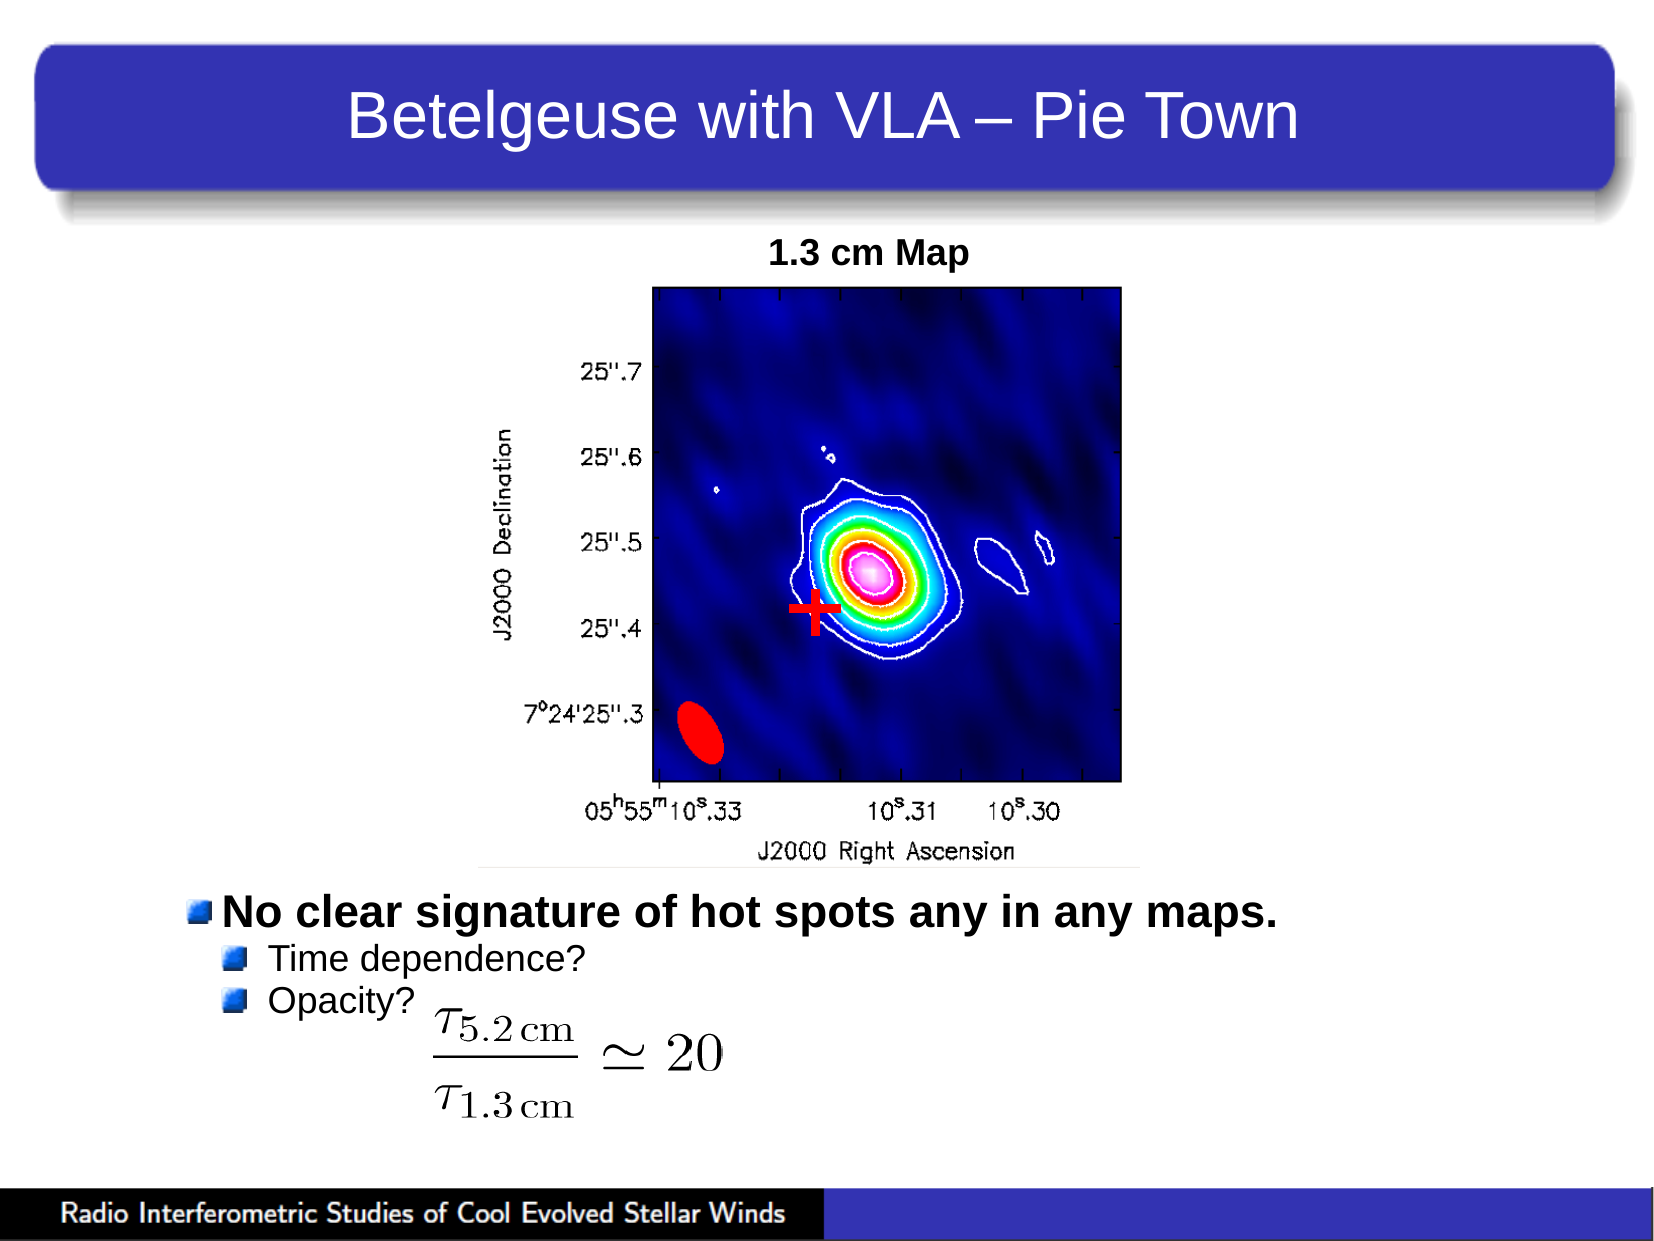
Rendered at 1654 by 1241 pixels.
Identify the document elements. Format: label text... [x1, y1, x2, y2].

text_box No clear signature of hot spots any in any maps. Time dependence? Opacity? [171, 878, 1618, 1029]
text_box 1.3 cm Map [559, 224, 1180, 282]
picture [23, 29, 1648, 237]
picture [0, 1187, 1654, 1241]
picture [433, 1008, 723, 1118]
picture [478, 276, 1140, 868]
text_box Betelgeuse with VLA – Pie Town [59, 70, 1595, 189]
